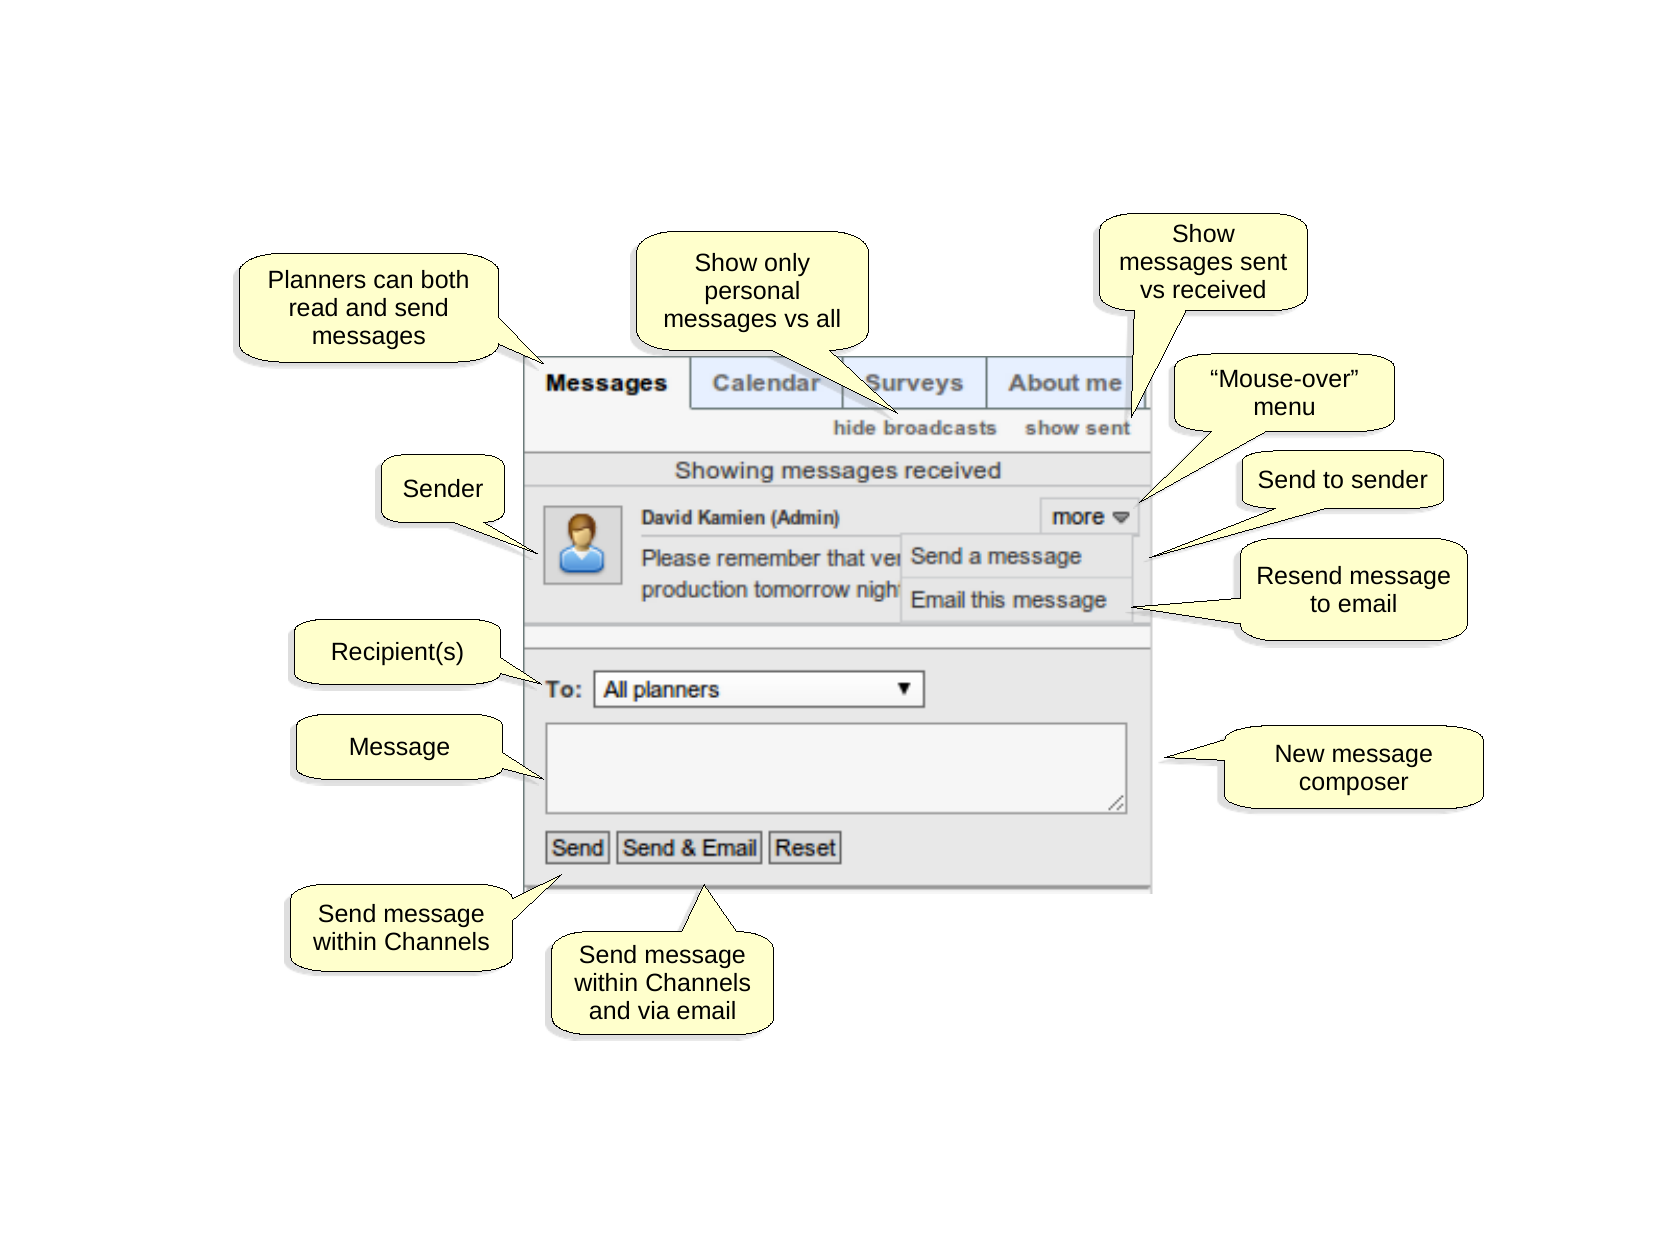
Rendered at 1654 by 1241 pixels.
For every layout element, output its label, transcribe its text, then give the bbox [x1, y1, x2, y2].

picture [523, 356, 1155, 894]
text_box Show only personal messages vs all [636, 231, 898, 414]
text_box Send to sender [1149, 450, 1444, 558]
text_box Send message within Channels [290, 874, 562, 972]
text_box “Mouse-over” menu [1139, 353, 1395, 503]
text_box Show messages sent vs received [1099, 213, 1308, 418]
text_box Recipient(s) [294, 619, 542, 685]
text_box Send message within Channels and via email [551, 884, 774, 1035]
text_box Planners can both read and send messages [239, 253, 544, 364]
text_box Message [296, 714, 544, 780]
text_box New message composer [1164, 725, 1484, 809]
text_box Sender [381, 454, 538, 554]
text_box Resend message to email [1131, 538, 1468, 641]
